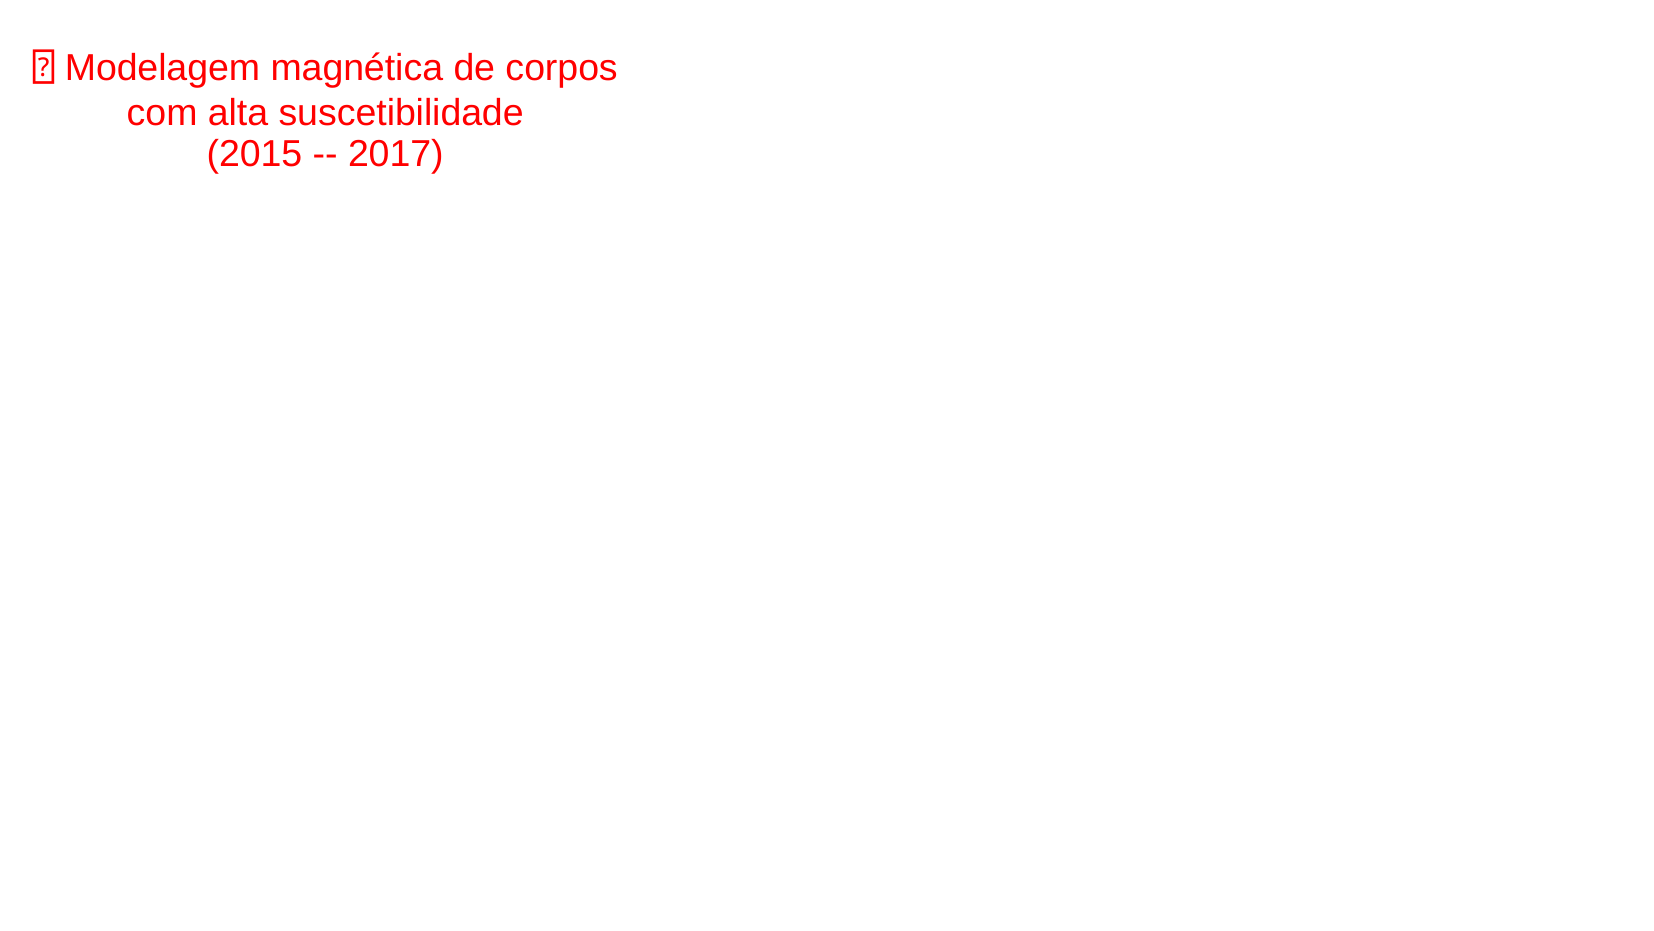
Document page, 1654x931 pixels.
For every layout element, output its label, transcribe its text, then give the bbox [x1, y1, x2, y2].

text_box ⍰ Modelagem magnética de corpos com alta suscetibilidade (2015 -- 2017) [17, 32, 650, 314]
